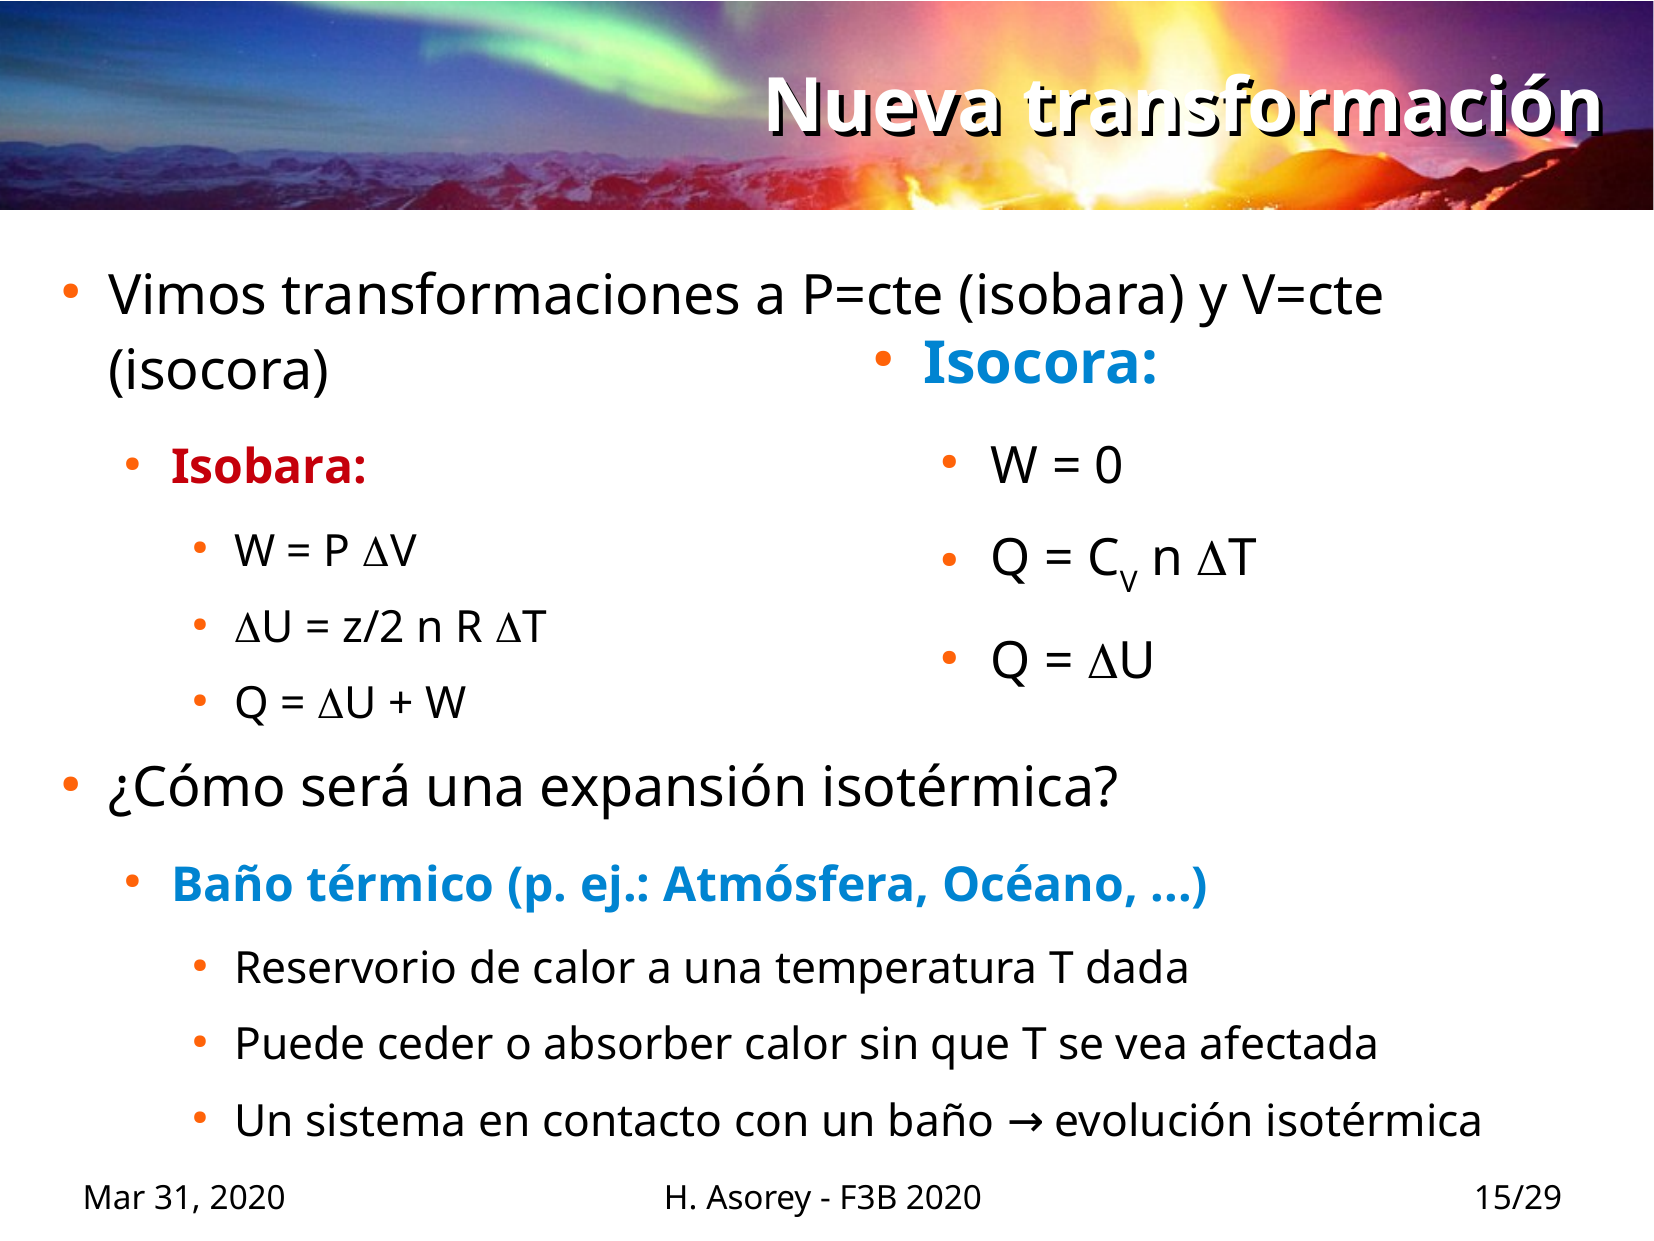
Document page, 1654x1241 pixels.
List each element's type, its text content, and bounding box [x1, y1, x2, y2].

list Vimos transformaciones a P=cte (isobara) y V=cte (isocora) Isobara: W = P DV DU = z/2 n R DT Q = DU + W ¿Cómo será una expansión isotérmica? Baño térmico (p. ej.: Atmósfera, Océano, ...) Reservorio de calor a una temperatura T dada Puede ceder o absorber calor sin que T se vea afectada Un sistema en contacto con un baño → evolución isotérmica [45, 255, 1606, 1156]
picture [0, 1, 1654, 210]
list Isocora: W = 0 Q = CV n DT Q = DU [856, 319, 1618, 695]
title Nueva transformación [45, 15, 1606, 191]
